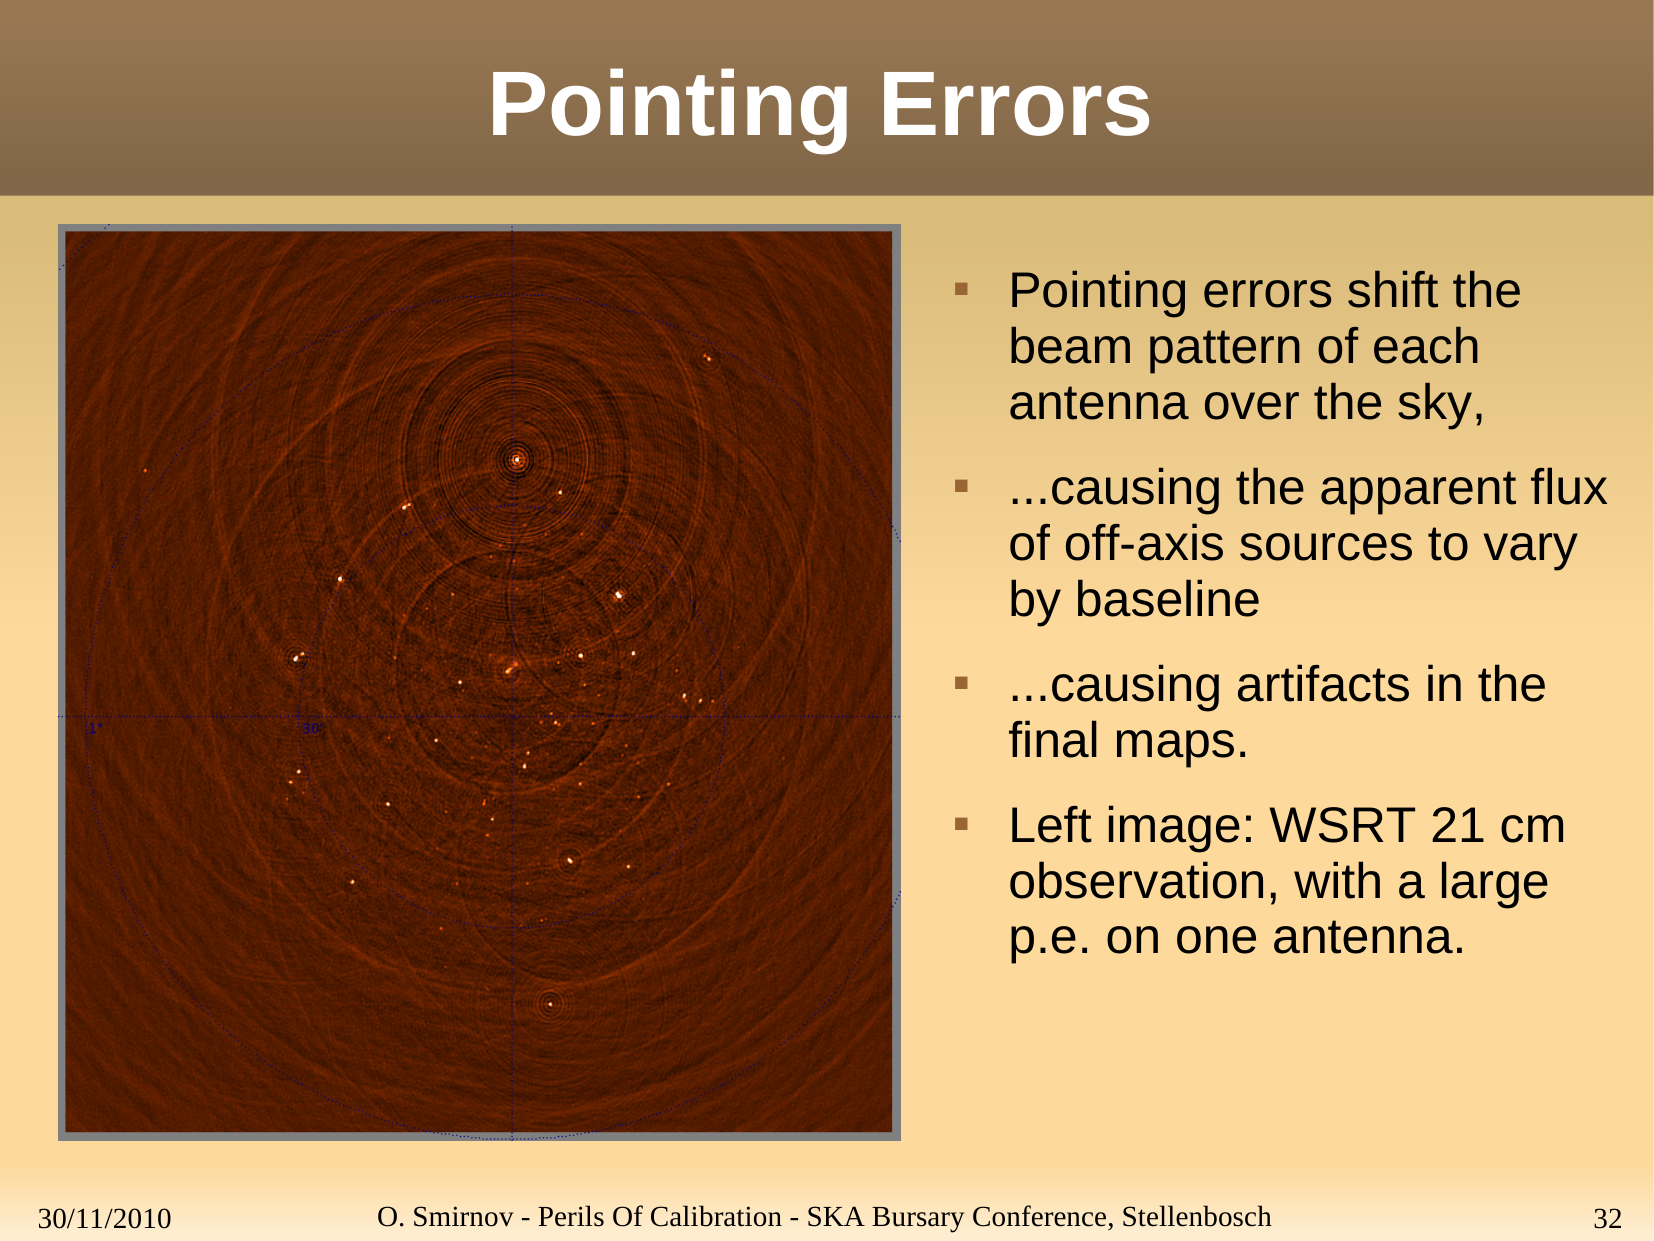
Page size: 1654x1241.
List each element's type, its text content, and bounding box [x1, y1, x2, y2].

picture [0, 0, 1654, 1241]
list Pointing errors shift the beam pattern of each antenna over the sky, ...causing the apparent flux of off-axis sources to vary by baseline ...causing artifacts in the final maps. Left image: WSRT 21 cm observation, with a large p.e. on one antenna. [937, 262, 1611, 1087]
title Pointing Errors [76, 7, 1565, 200]
